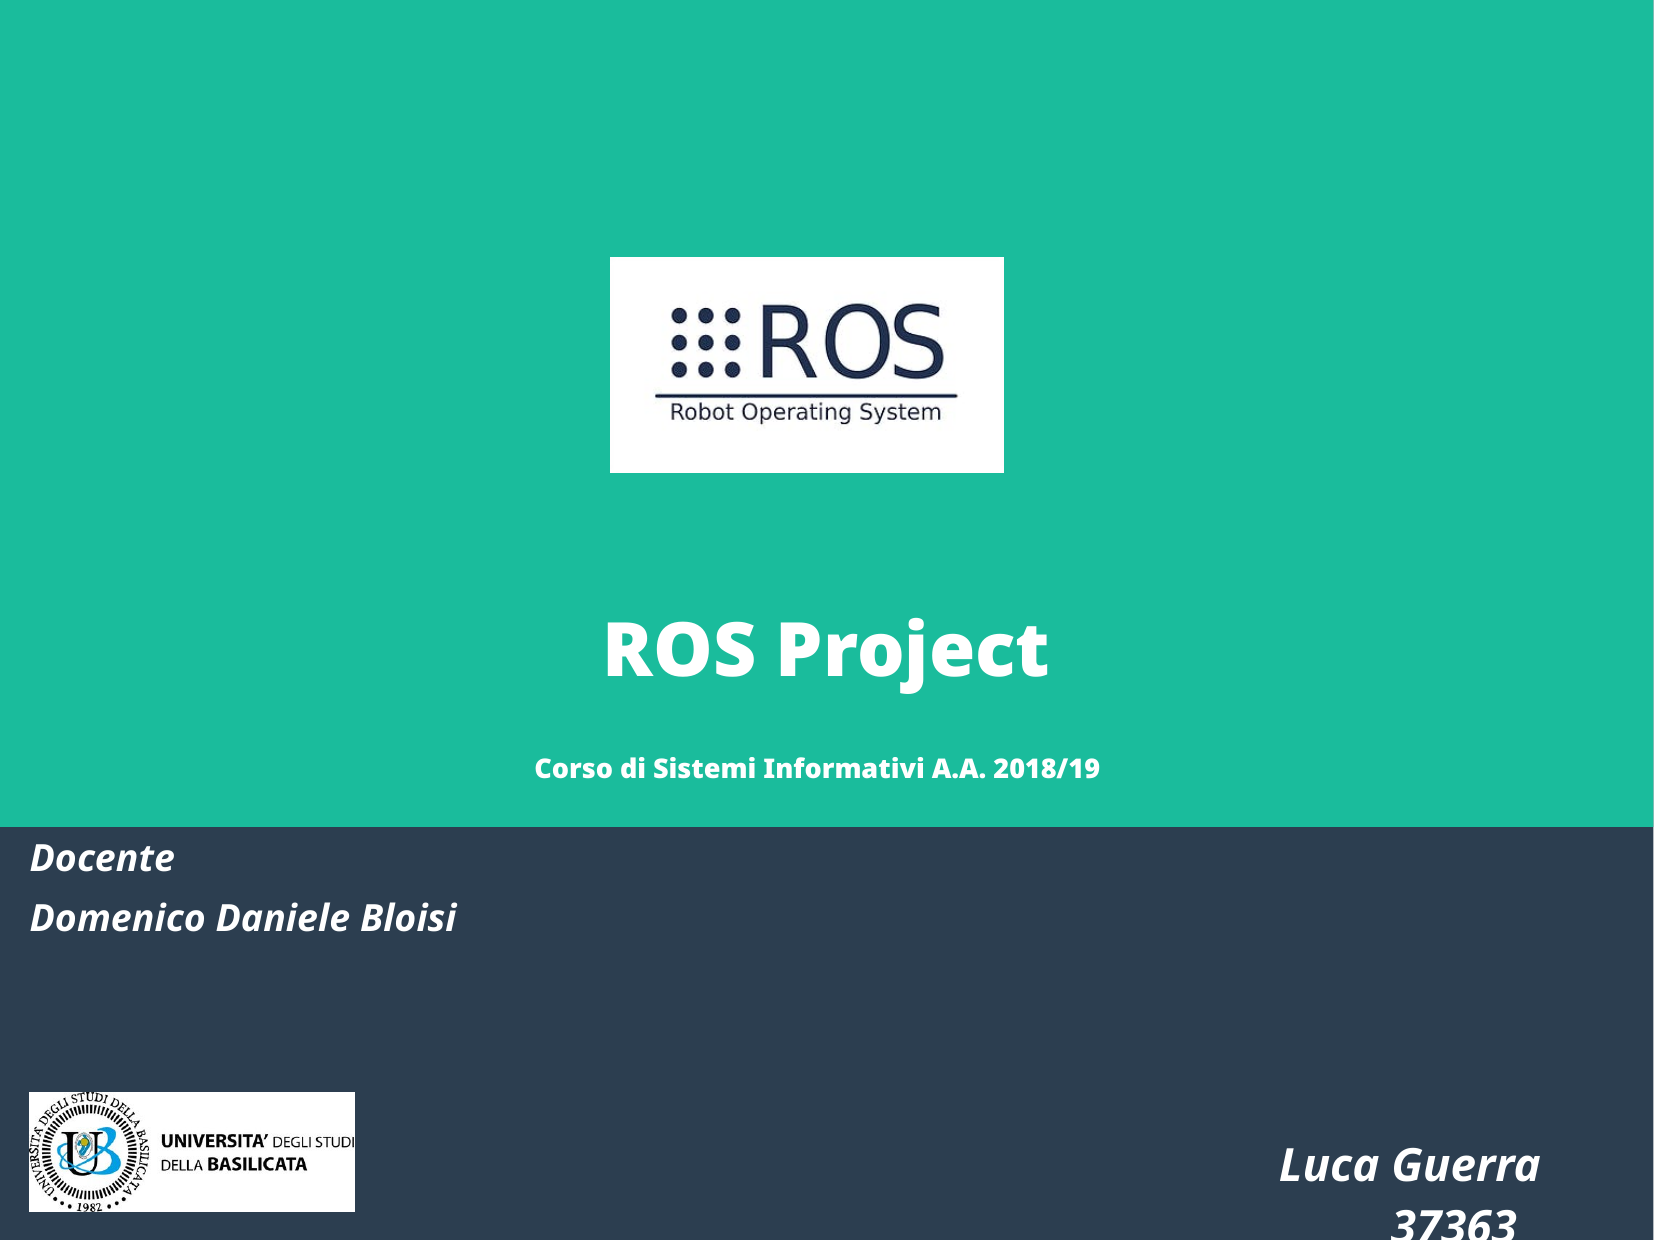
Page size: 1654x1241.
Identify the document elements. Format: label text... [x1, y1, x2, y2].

subtitle Docente Domenico Daniele Bloisi Luca Guerra 37363 [29, 856, 1565, 1232]
picture [610, 257, 1004, 473]
title ROS Project Corso di Sistemi Informativi A.A. 2018/19 [59, 611, 1595, 786]
picture [29, 1092, 355, 1212]
